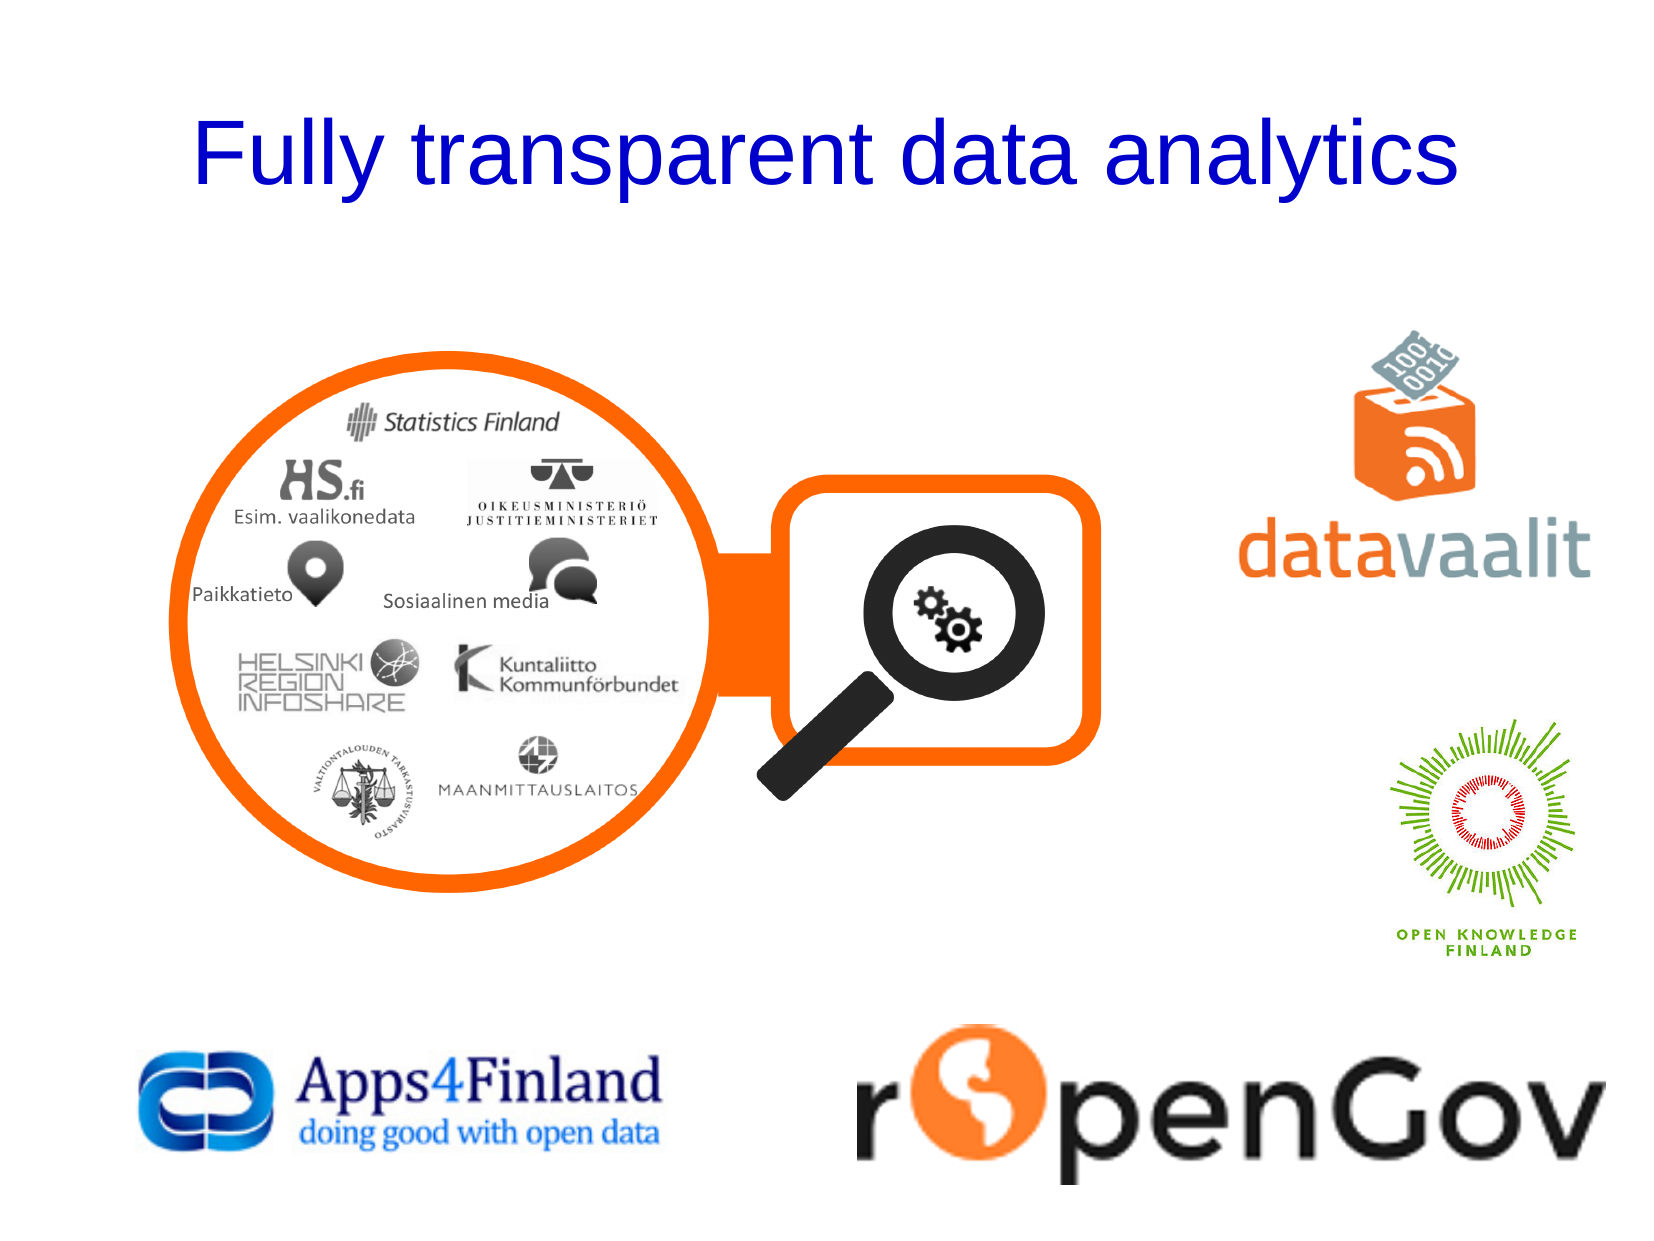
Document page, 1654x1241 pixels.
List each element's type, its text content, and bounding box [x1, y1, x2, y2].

picture [135, 1049, 668, 1157]
picture [857, 1024, 1606, 1186]
title Fully transparent data analytics [82, 49, 1571, 257]
picture [150, 335, 1126, 916]
picture [1390, 719, 1576, 959]
picture [1238, 329, 1591, 578]
